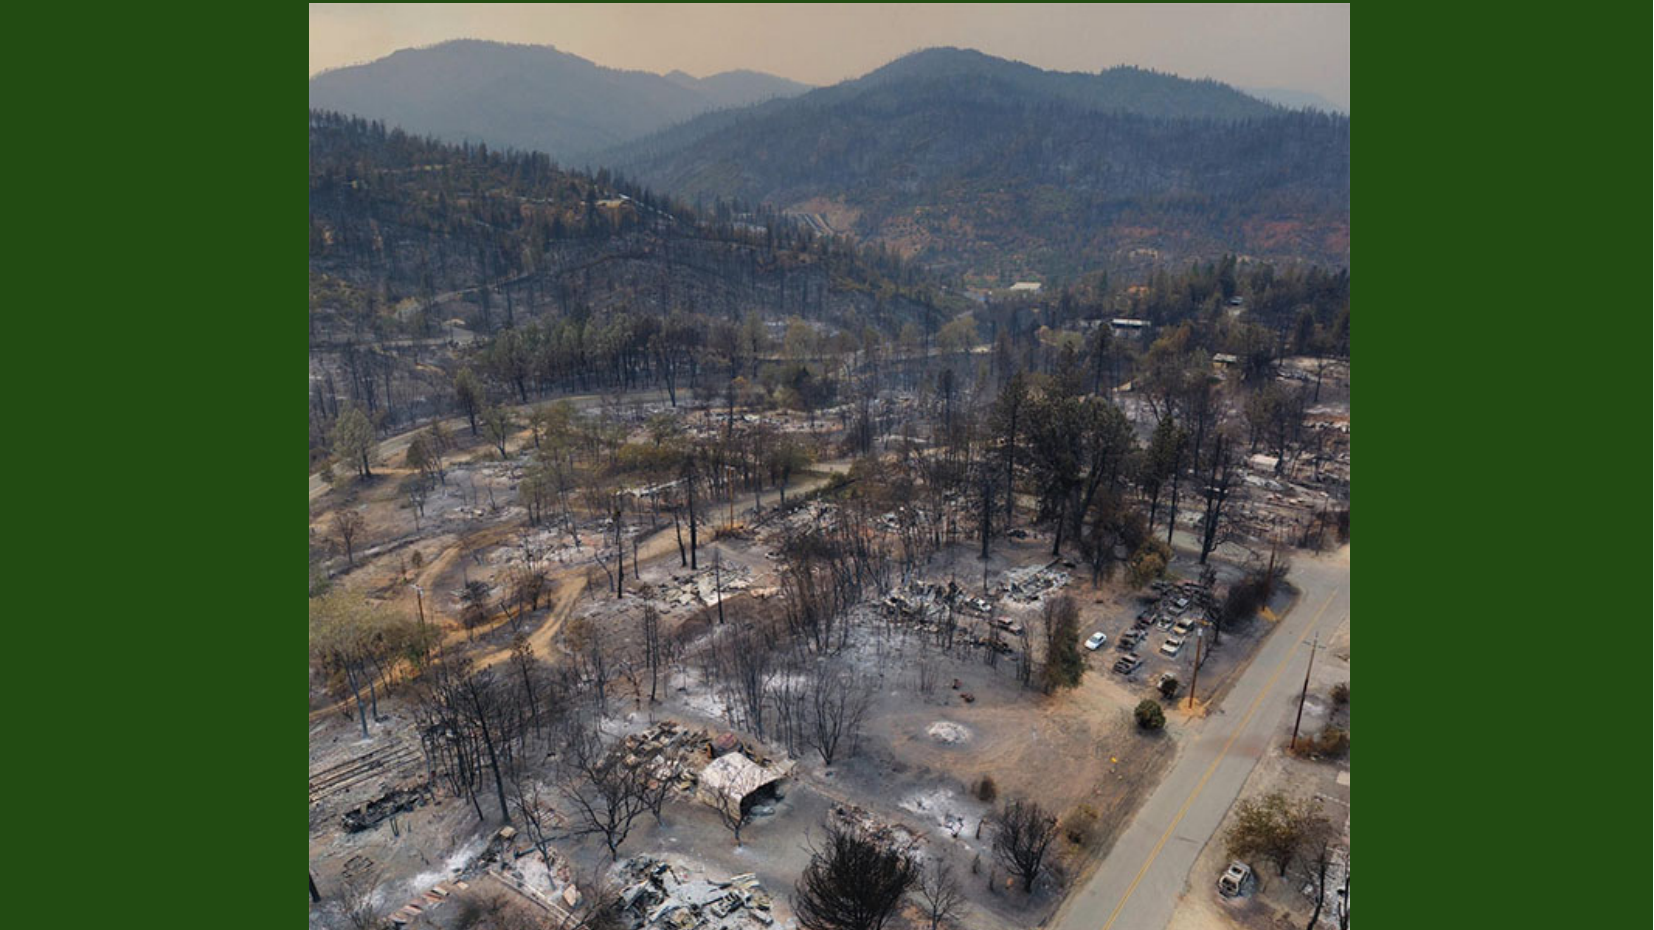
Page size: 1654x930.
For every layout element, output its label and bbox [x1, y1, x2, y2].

picture [309, 3, 1350, 930]
